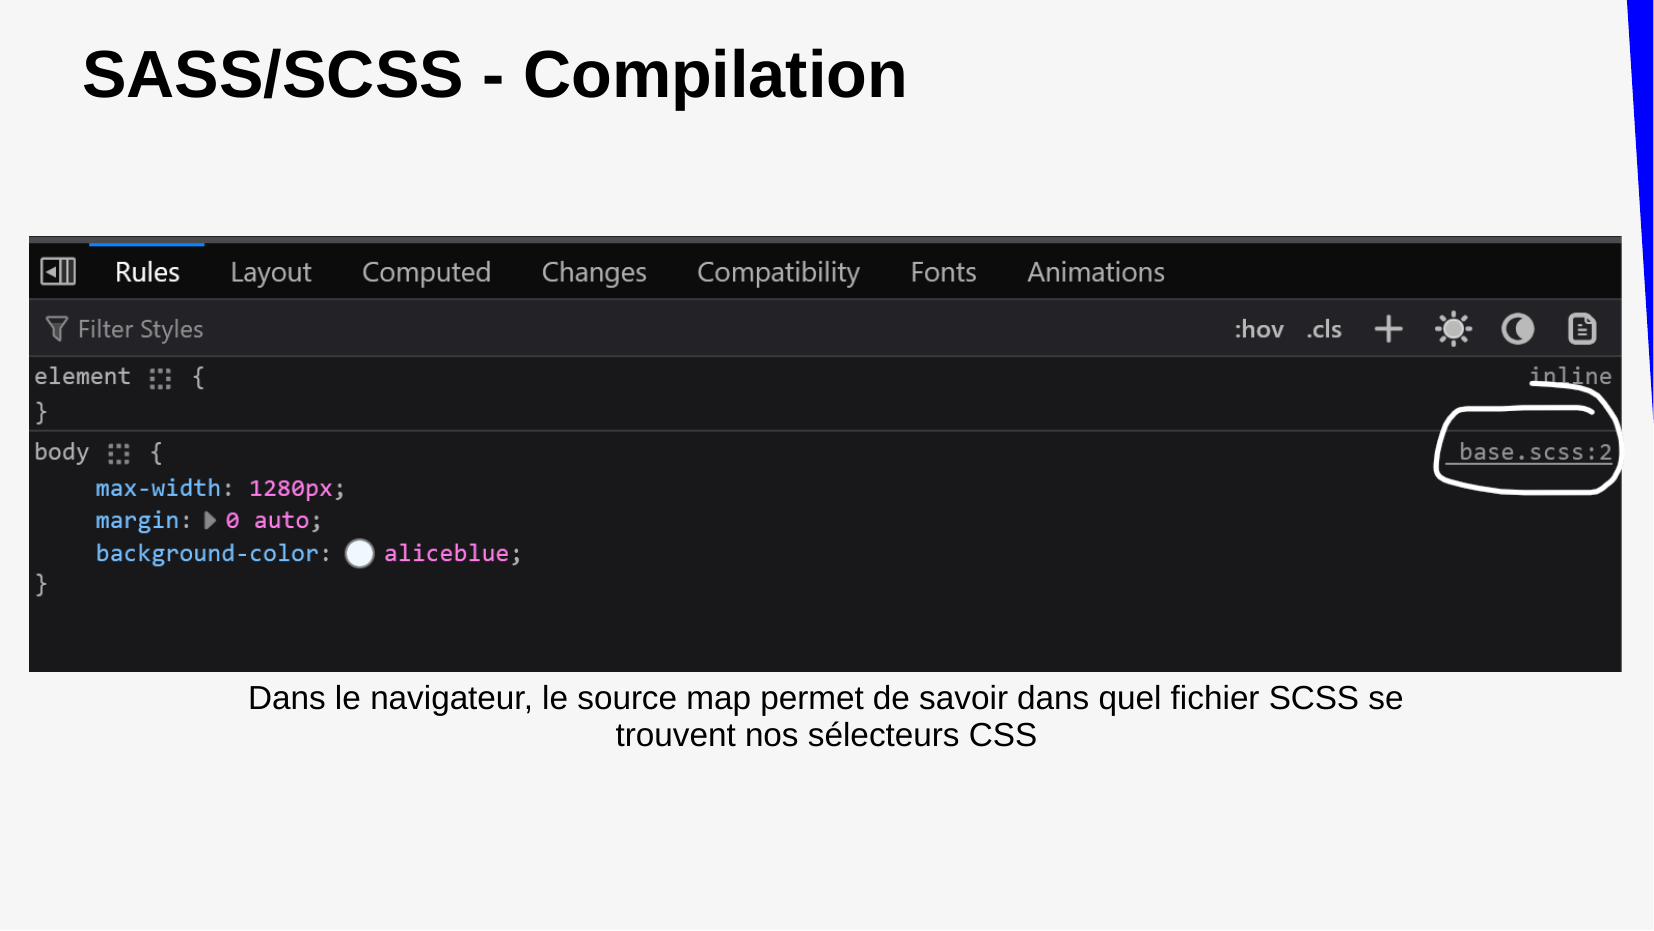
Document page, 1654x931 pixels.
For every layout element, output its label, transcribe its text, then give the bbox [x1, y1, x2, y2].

title SASS/SCSS - Compilation [82, 37, 1571, 114]
picture [29, 236, 1625, 673]
text_box Dans le navigateur, le source map permet de savoir dans quel fichier SCSS se trouvent nos sélecteurs CSS [221, 673, 1433, 761]
text_box [1626, 0, 1654, 432]
